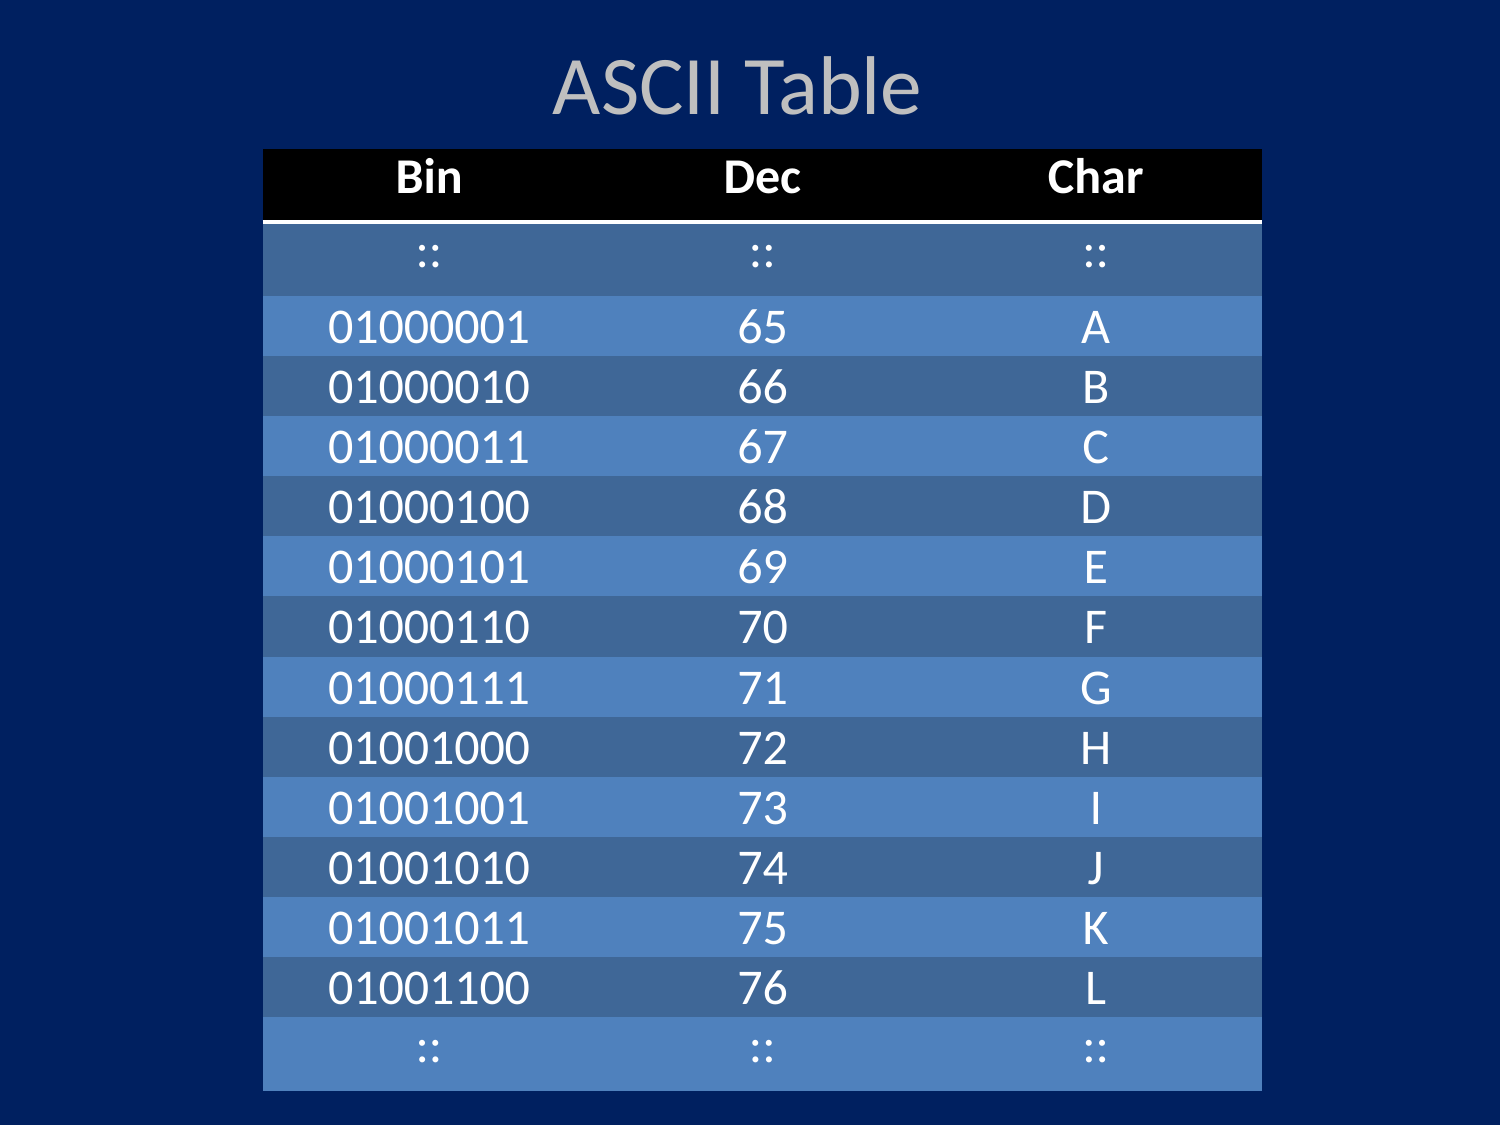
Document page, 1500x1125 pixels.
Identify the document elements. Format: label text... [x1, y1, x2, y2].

table_header Char [929, 149, 1262, 220]
table_cell C [929, 416, 1262, 476]
table_cell 75 [596, 897, 929, 957]
table_cell 01000001 [263, 296, 596, 356]
table_cell A [929, 296, 1262, 356]
table_cell :: [596, 1017, 929, 1091]
table_cell :: [596, 224, 929, 296]
table_cell 69 [596, 536, 929, 596]
table_cell 01001001 [263, 777, 596, 837]
table_cell 76 [596, 957, 929, 1017]
table_cell 01000011 [263, 416, 596, 476]
table_cell 01001100 [263, 957, 596, 1017]
table_cell 70 [596, 596, 929, 657]
table_cell 73 [596, 777, 929, 837]
table_cell K [929, 897, 1262, 957]
table_cell 72 [596, 717, 929, 777]
table_cell D [929, 476, 1262, 536]
table_cell 01000010 [263, 356, 596, 416]
table_header Bin [263, 149, 596, 220]
table_cell I [929, 777, 1262, 837]
table_cell 01000111 [263, 657, 596, 717]
table_cell 74 [596, 837, 929, 897]
table_cell 01001000 [263, 717, 596, 777]
table_header Dec [596, 149, 929, 220]
table_cell :: [929, 1017, 1262, 1091]
table_cell F [929, 596, 1262, 657]
table_cell 66 [596, 356, 929, 416]
table_cell :: [929, 224, 1262, 296]
table_cell :: [263, 224, 596, 296]
table_cell :: [263, 1017, 596, 1091]
table_cell 01001011 [263, 897, 596, 957]
text_box ASCII Table [174, 24, 1301, 138]
table_cell J [929, 837, 1262, 897]
table_cell 71 [596, 657, 929, 717]
table_cell H [929, 717, 1262, 777]
table_cell E [929, 536, 1262, 596]
table_cell G [929, 657, 1262, 717]
table_cell 01001010 [263, 837, 596, 897]
table_cell 01000101 [263, 536, 596, 596]
table_cell L [929, 957, 1262, 1017]
table_cell 01000110 [263, 596, 596, 657]
table_cell 67 [596, 416, 929, 476]
table_cell 68 [596, 476, 929, 536]
table_cell B [929, 356, 1262, 416]
table_cell 65 [596, 296, 929, 356]
table_cell 01000100 [263, 476, 596, 536]
